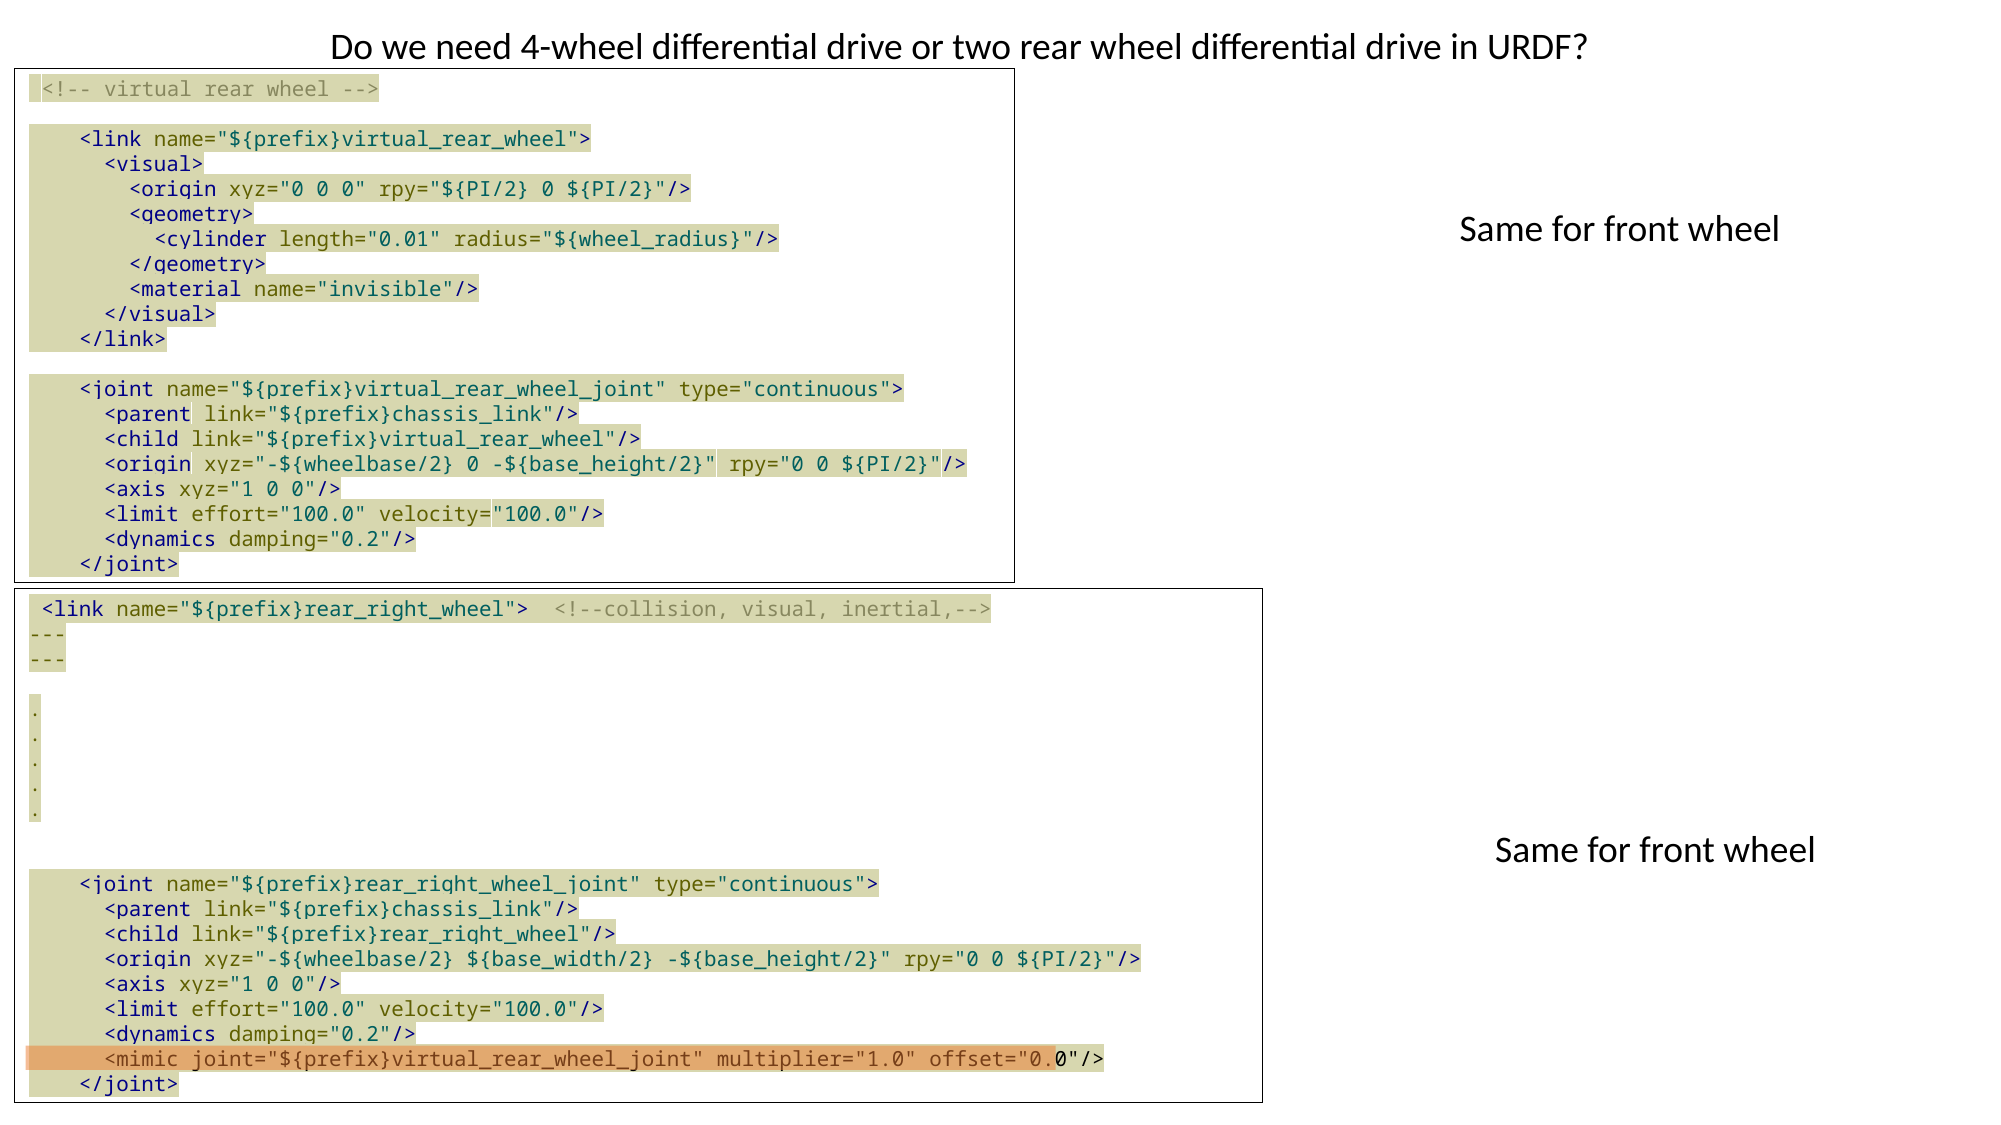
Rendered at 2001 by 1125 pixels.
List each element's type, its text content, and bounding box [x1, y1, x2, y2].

text_box Same for front wheel [1480, 817, 1832, 878]
text_box Same for front wheel [1444, 197, 1796, 257]
text_box <link name="${prefix}rear_right_wheel"> <!--collision, visual, inertial,--> --- --- . . . . . <joint name="${prefix}rear_right_wheel_joint" type="continuous"> <parent link="${prefix}chassis_link"/> <child link="${prefix}rear_right_wheel"/> <origin xyz="-${wheelbase/2} ${base_width/2} -${base_height/2}" rpy="0 0 ${PI/2}"/> <axis xyz="1 0 0"/> <limit effort="100.0" velocity="100.0"/> <dynamics damping="0.2"/> <mimic joint="${prefix}virtual_rear_wheel_joint" multiplier="1.0" offset="0.0"/> </joint> [14, 588, 1263, 1103]
text_box [25, 1045, 1056, 1070]
text_box Do we need 4-wheel differential drive or two rear wheel differential drive in URDF? [315, 15, 1915, 75]
text_box <!-- virtual rear wheel --> <link name="${prefix}virtual_rear_wheel"> <visual> <origin xyz="0 0 0" rpy="${PI/2} 0 ${PI/2}"/> <geometry> <cylinder length="0.01" radius="${wheel_radius}"/> </geometry> <material name="invisible"/> </visual> </link> <joint name="${prefix}virtual_rear_wheel_joint" type="continuous"> <parent link="${prefix}chassis_link"/> <child link="${prefix}virtual_rear_wheel"/> <origin xyz="-${wheelbase/2} 0 -${base_height/2}" rpy="0 0 ${PI/2}"/> <axis xyz="1 0 0"/> <limit effort="100.0" velocity="100.0"/> <dynamics damping="0.2"/> </joint> [14, 68, 1015, 583]
